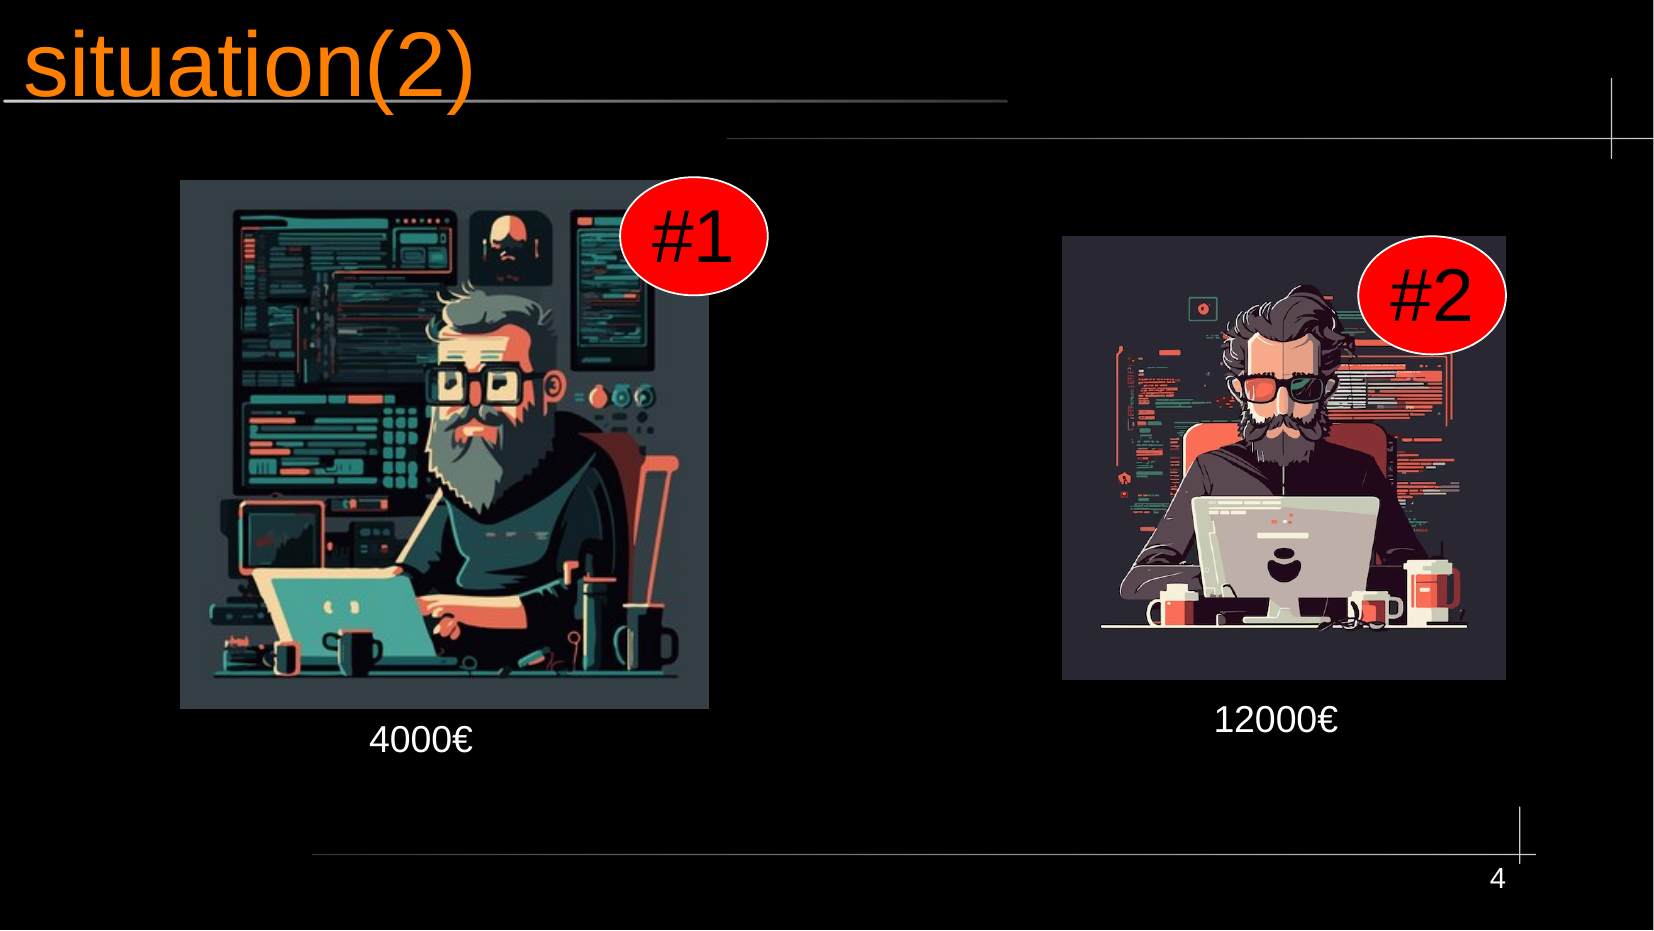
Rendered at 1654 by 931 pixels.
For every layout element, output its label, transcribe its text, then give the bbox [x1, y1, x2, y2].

picture [1444, 236, 1506, 285]
picture [180, 180, 709, 709]
text_box 12000€ [1198, 690, 1382, 748]
text_box #2 [1358, 236, 1506, 355]
title situation(2) [23, 11, 1589, 119]
text_box #1 [620, 177, 768, 296]
text_box 4000€ [354, 710, 502, 768]
picture [1062, 236, 1506, 680]
